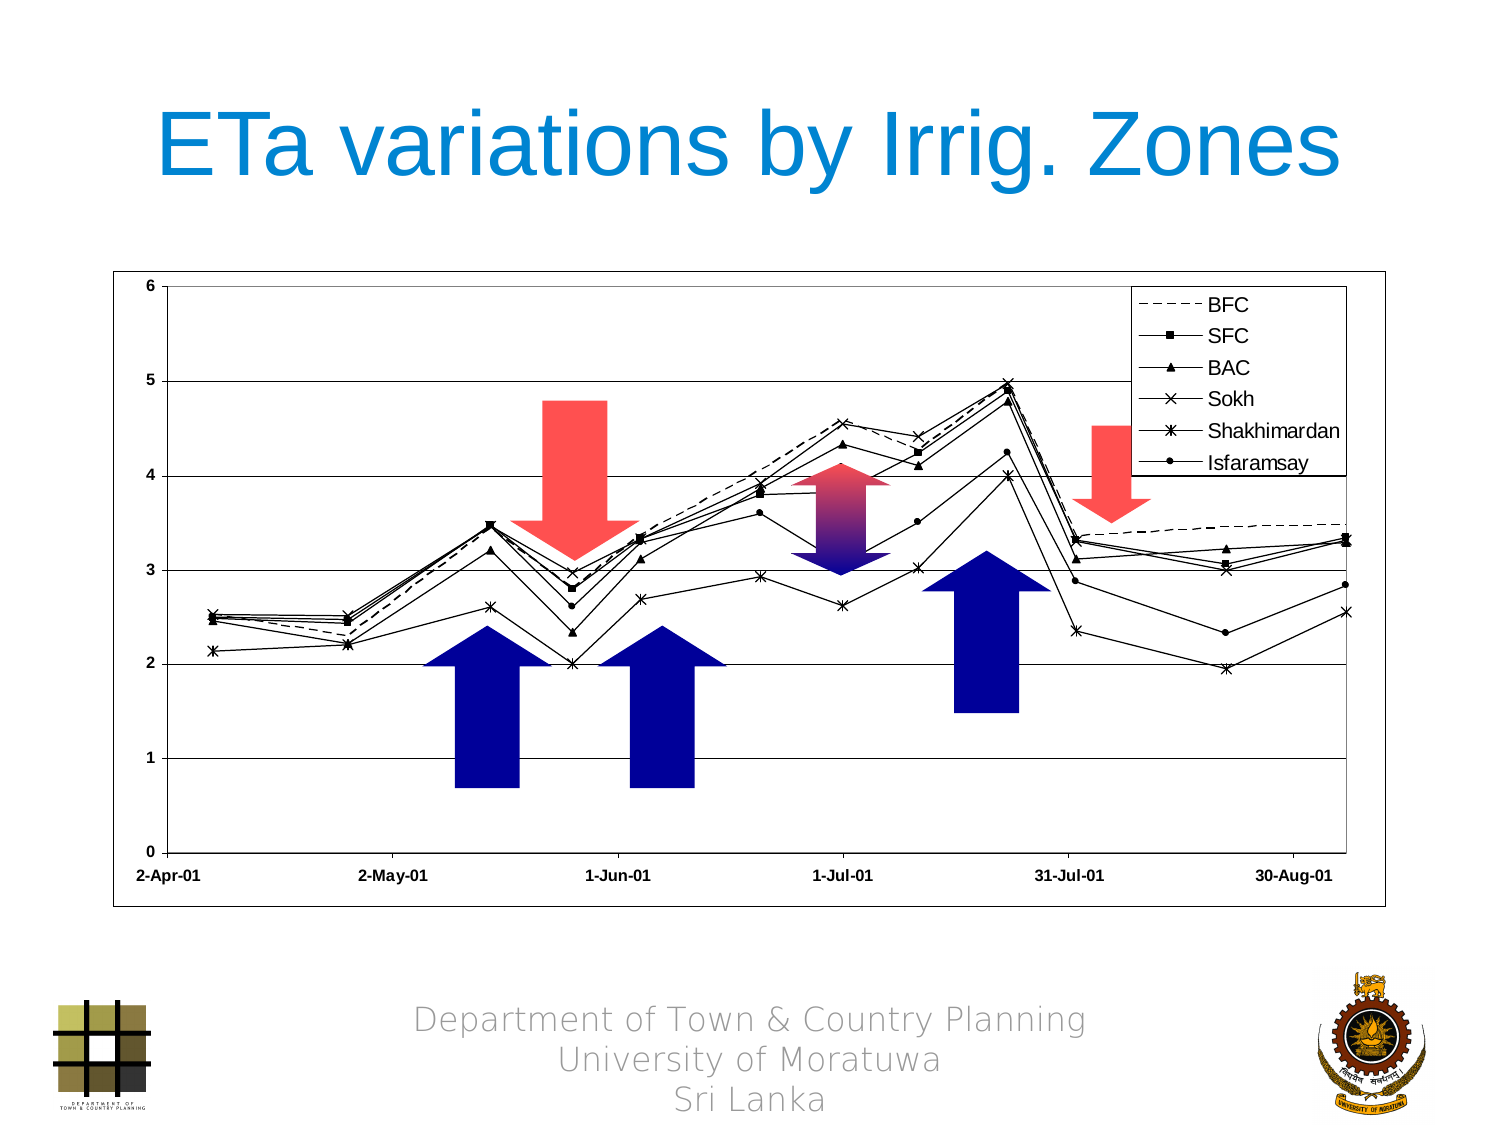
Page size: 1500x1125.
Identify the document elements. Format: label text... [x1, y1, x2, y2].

text_box [597, 625, 728, 789]
title ETa variations by Irrig. Zones [75, 45, 1426, 233]
picture [53, 1000, 151, 1110]
text_box [1071, 425, 1152, 524]
text_box [790, 463, 891, 576]
text_box [510, 400, 640, 561]
text_box [921, 550, 1052, 714]
picture [1312, 966, 1435, 1125]
text_box [422, 625, 553, 789]
picture [104, 262, 1396, 915]
